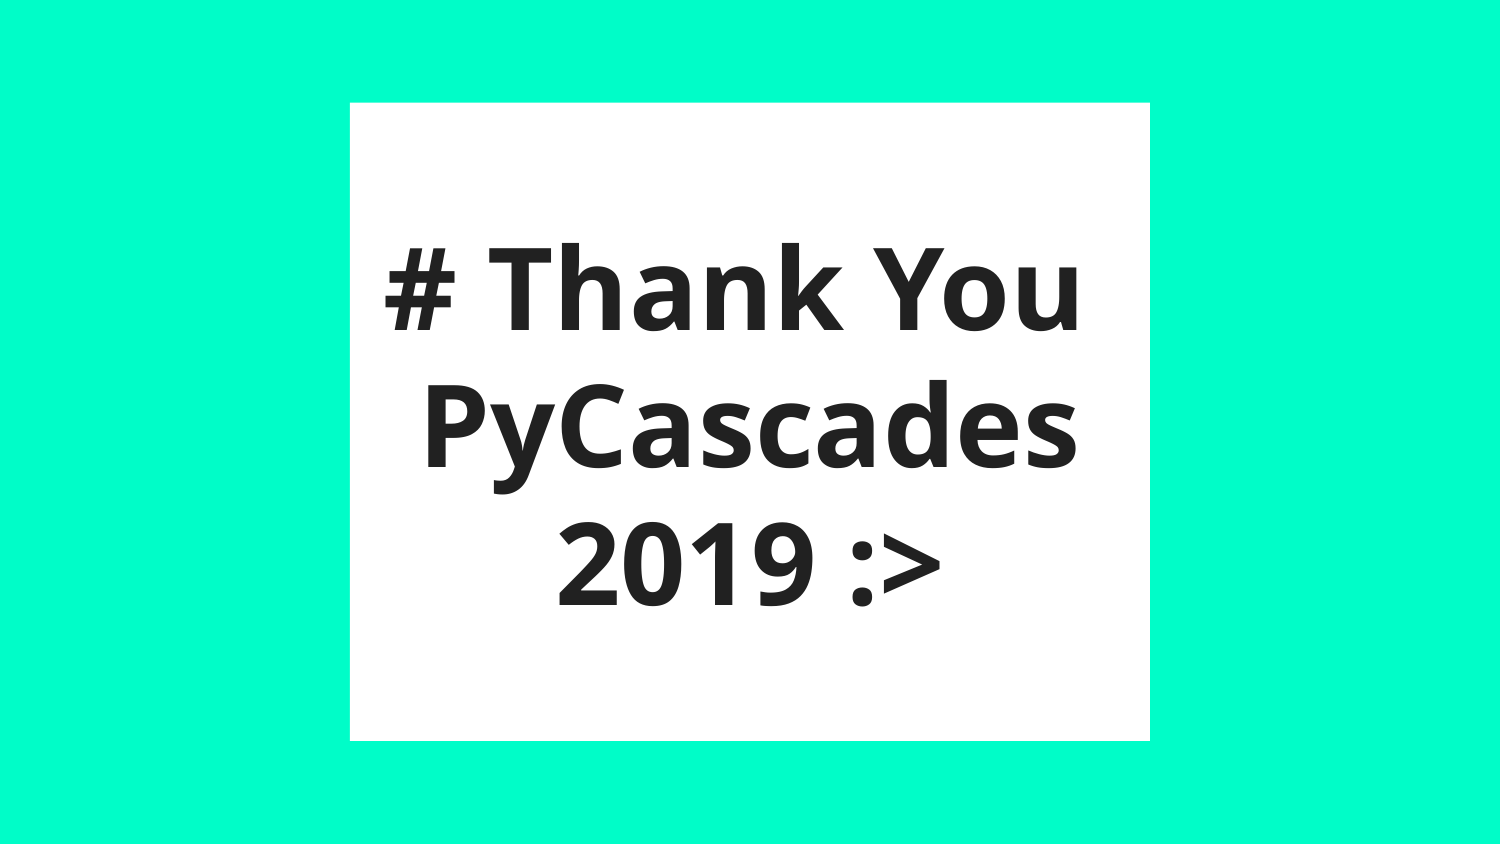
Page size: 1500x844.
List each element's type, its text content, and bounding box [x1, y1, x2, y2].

title # Thank You PyCascades 2019 :> [349, 102, 1150, 741]
